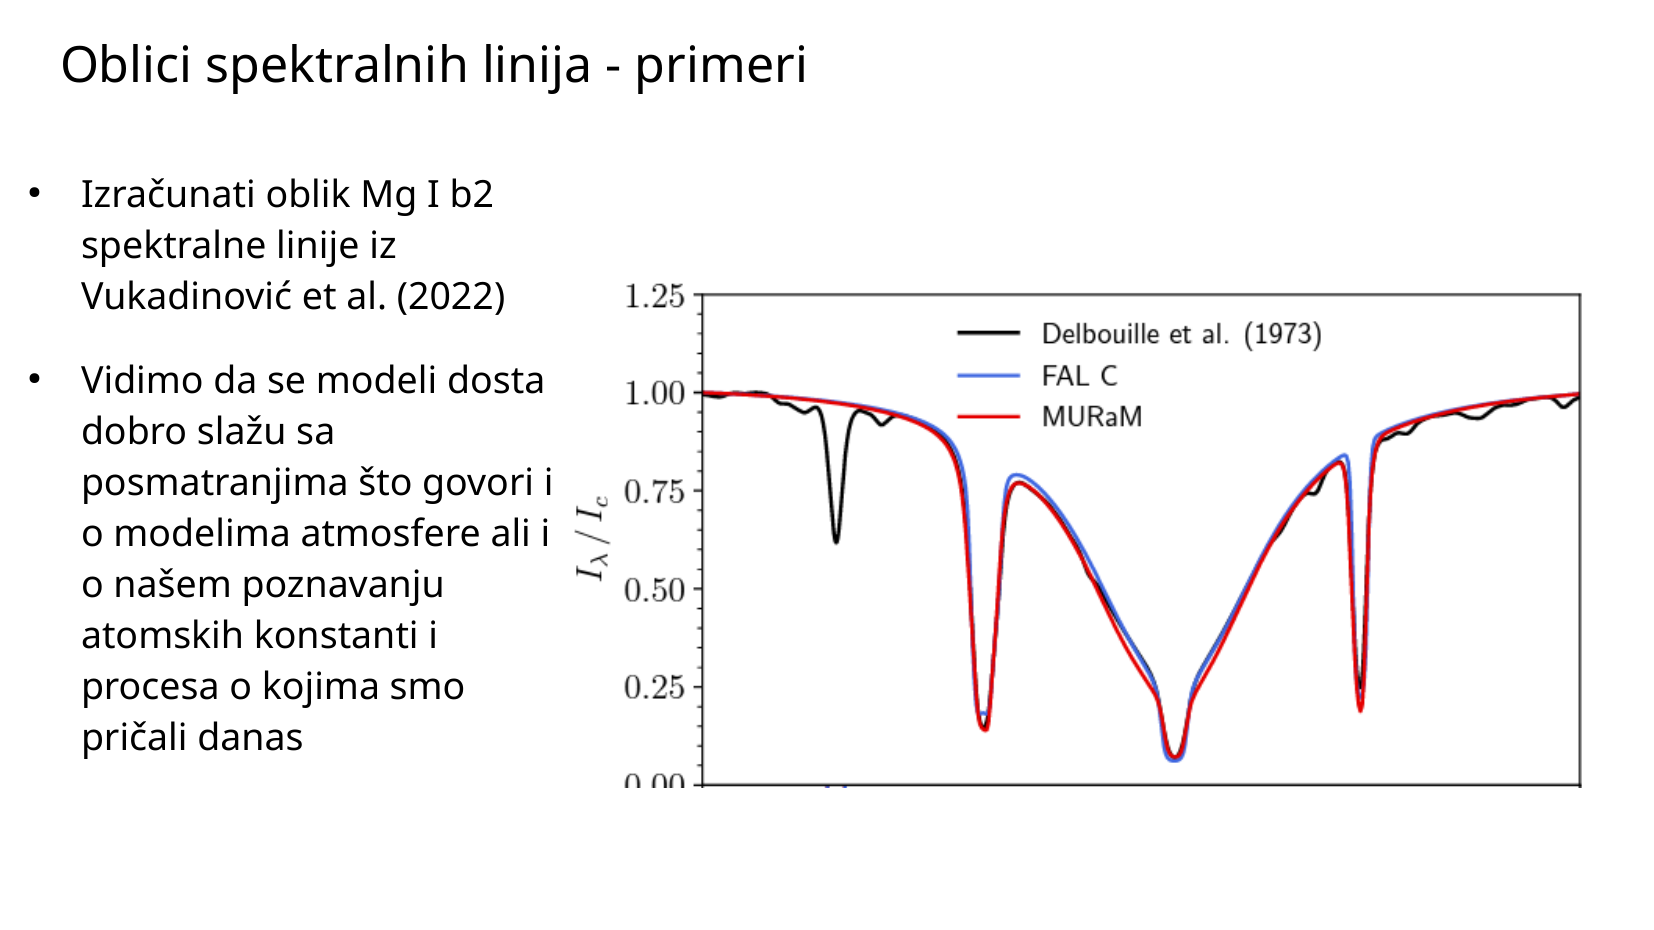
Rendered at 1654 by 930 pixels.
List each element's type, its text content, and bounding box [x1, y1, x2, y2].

title Oblici spektralnih linija - primeri [59, 13, 1648, 113]
picture [565, 270, 1632, 788]
list Izračunati oblik Mg I b2 spektralne linije iz Vukadinović et al. (2022) Vidimo da se modeli dosta dobro slažu sa posmatranjima što govori i o modelima atmosfere ali i o našem poznavanju atomskih konstanti i procesa o kojima smo pričali danas [10, 167, 565, 898]
